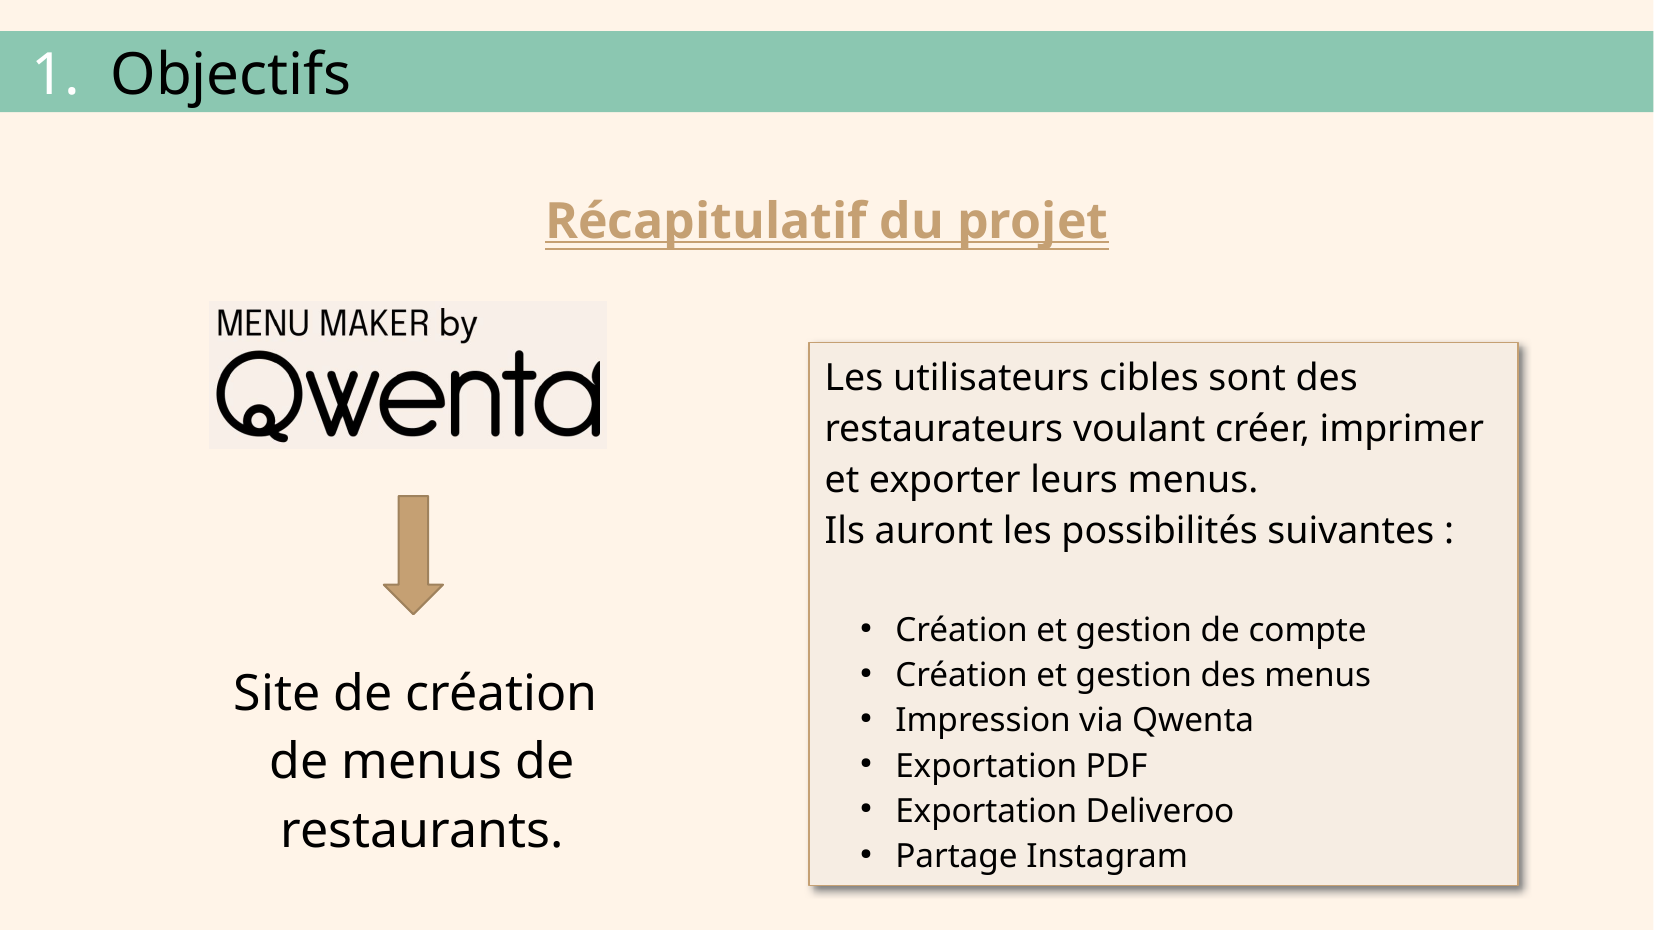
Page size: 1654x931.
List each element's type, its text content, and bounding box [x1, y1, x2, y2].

text_box [383, 496, 443, 615]
text_box Site de création de menus de restaurants. [141, 649, 703, 841]
picture [209, 301, 607, 449]
text_box Les utilisateurs cibles sont des restaurateurs voulant créer, imprimer et exporter leurs menus. Ils auront les possibilités suivantes : Création et gestion de compte Création et gestion des menus Impression via Qwenta Exportation PDF Exportation Deliveroo Partage Instagram [809, 342, 1518, 813]
text_box Récapitulatif du projet [501, 177, 1152, 266]
title 1. Objectifs [0, 31, 1654, 113]
